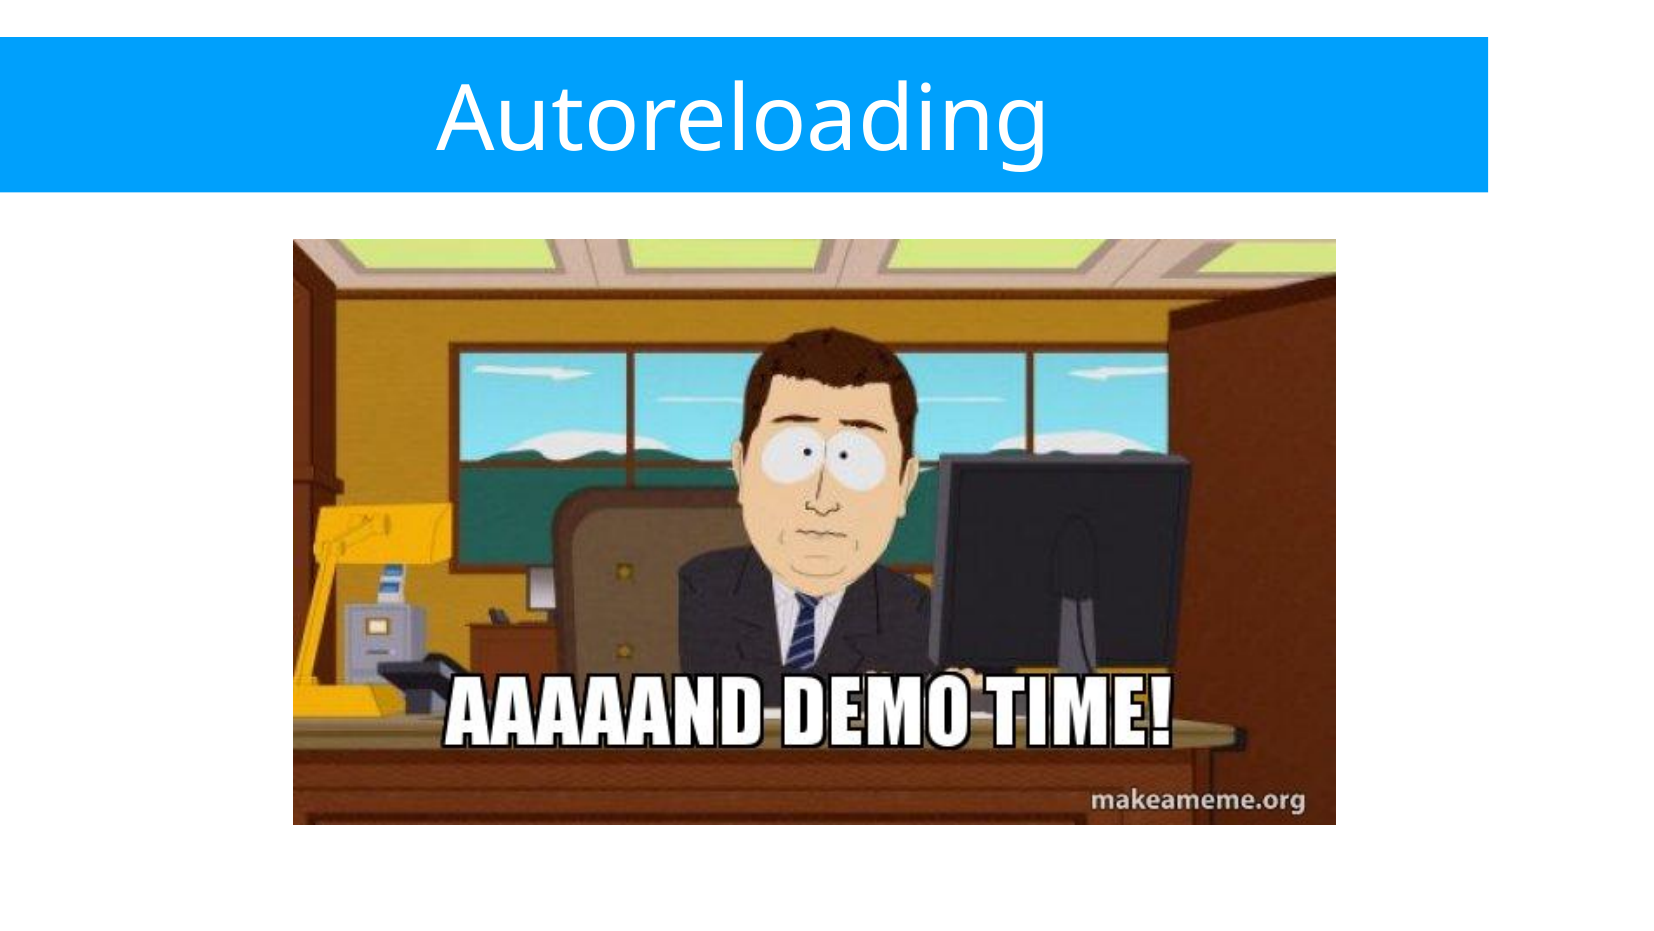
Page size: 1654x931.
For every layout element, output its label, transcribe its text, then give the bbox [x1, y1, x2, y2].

picture [293, 239, 1336, 826]
title Autoreloading [0, 37, 1489, 193]
